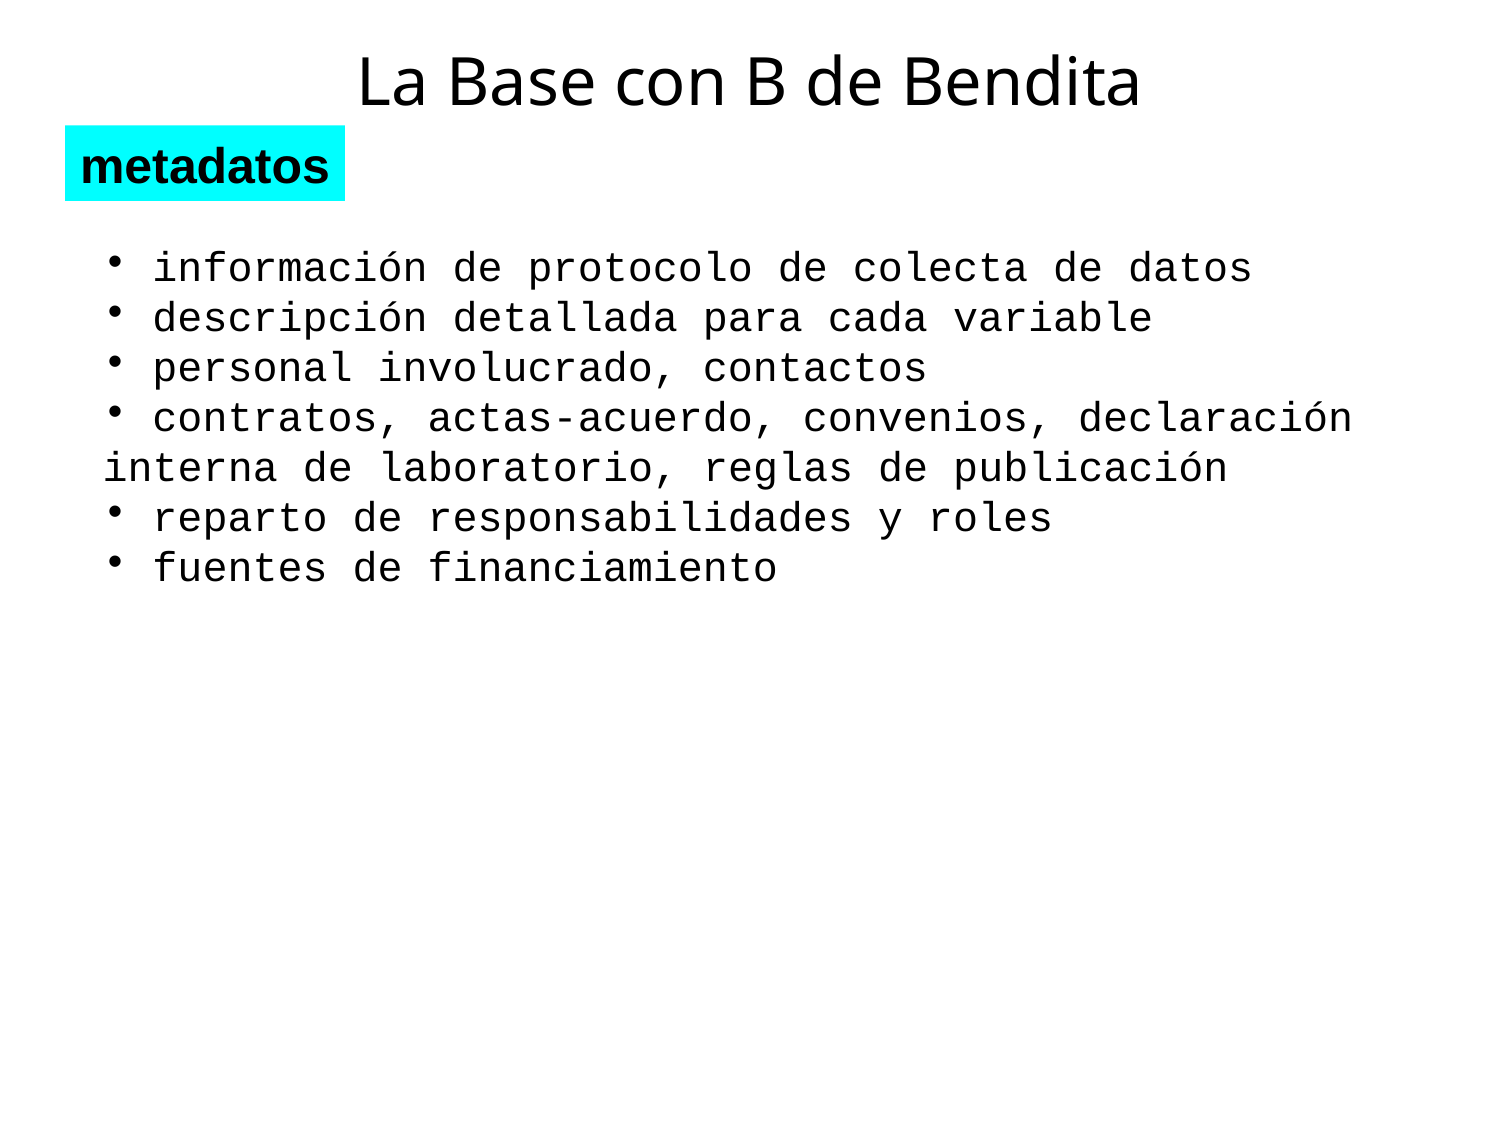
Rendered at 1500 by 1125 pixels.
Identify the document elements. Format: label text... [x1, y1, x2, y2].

text_box metadatos [65, 125, 345, 201]
text_box información de protocolo de colecta de datos descripción detallada para cada variable personal involucrado, contactos contratos, actas-acuerdo, convenios, declaración interna de laboratorio, reglas de publicación reparto de responsabilidades y roles fuentes de financiamiento [87, 231, 1412, 598]
text_box La Base con B de Bendita [341, 30, 1160, 127]
